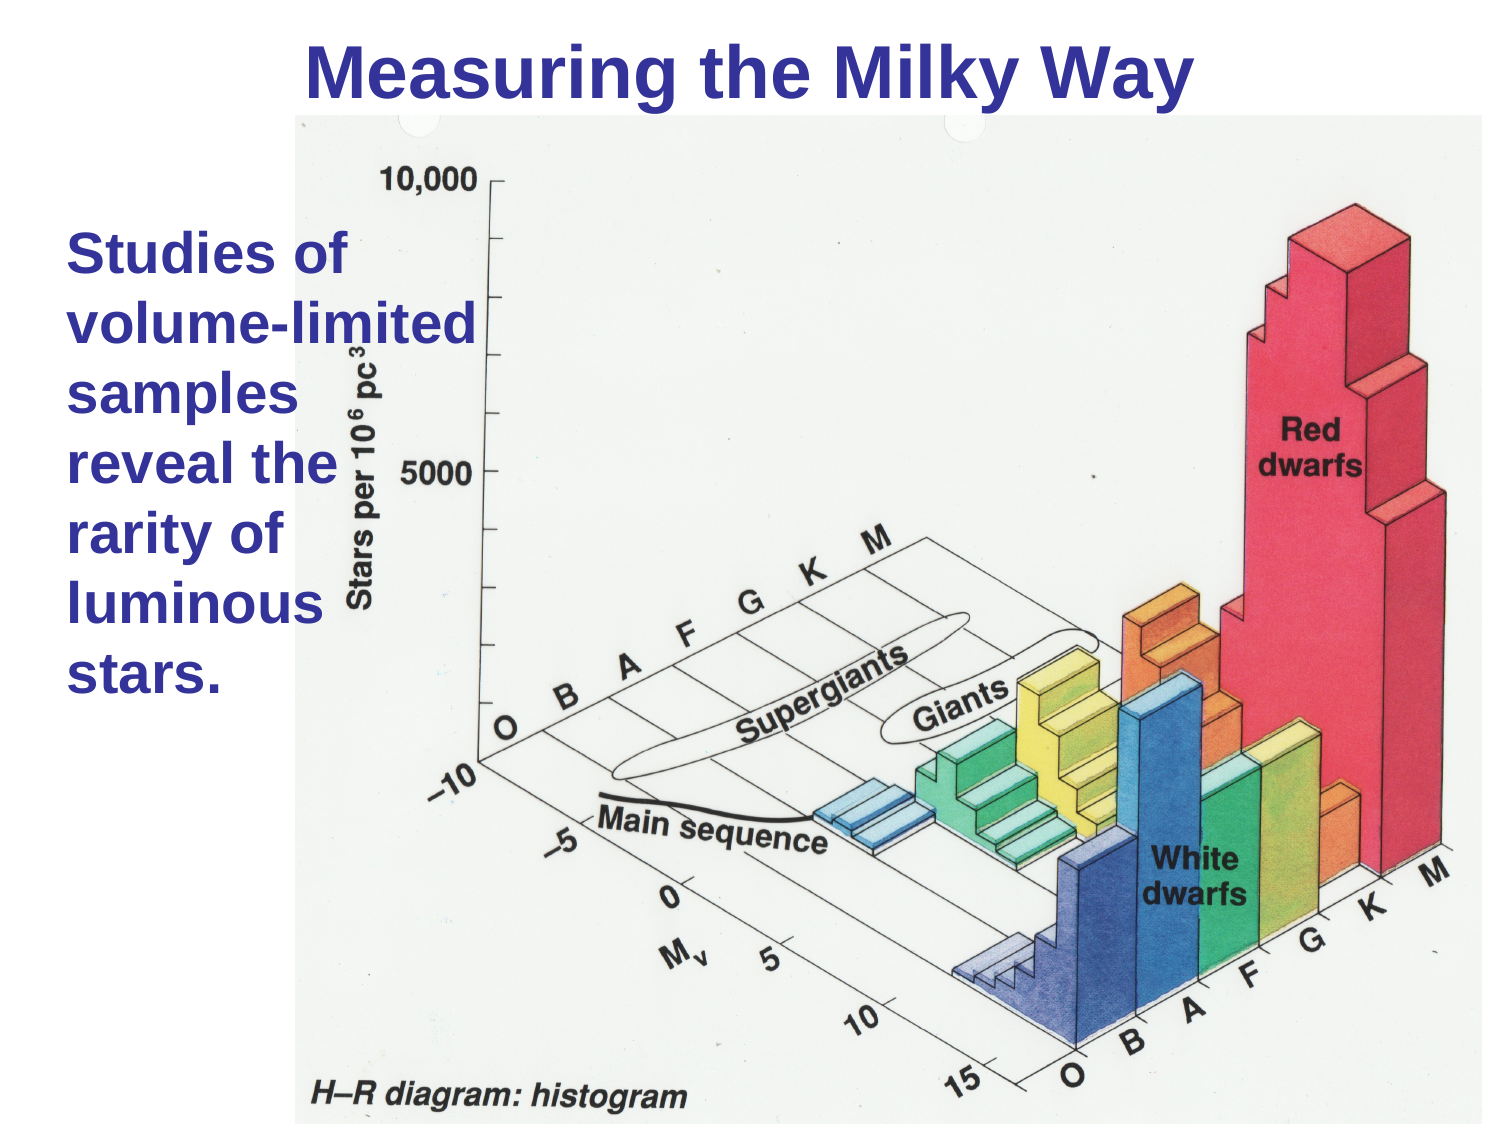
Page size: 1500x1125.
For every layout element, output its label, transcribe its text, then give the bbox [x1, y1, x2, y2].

title Measuring the Milky Way [75, 0, 1426, 138]
picture [295, 115, 1482, 1124]
text_box Studies of volume-limited samples reveal the rarity of luminous stars. [52, 207, 496, 714]
